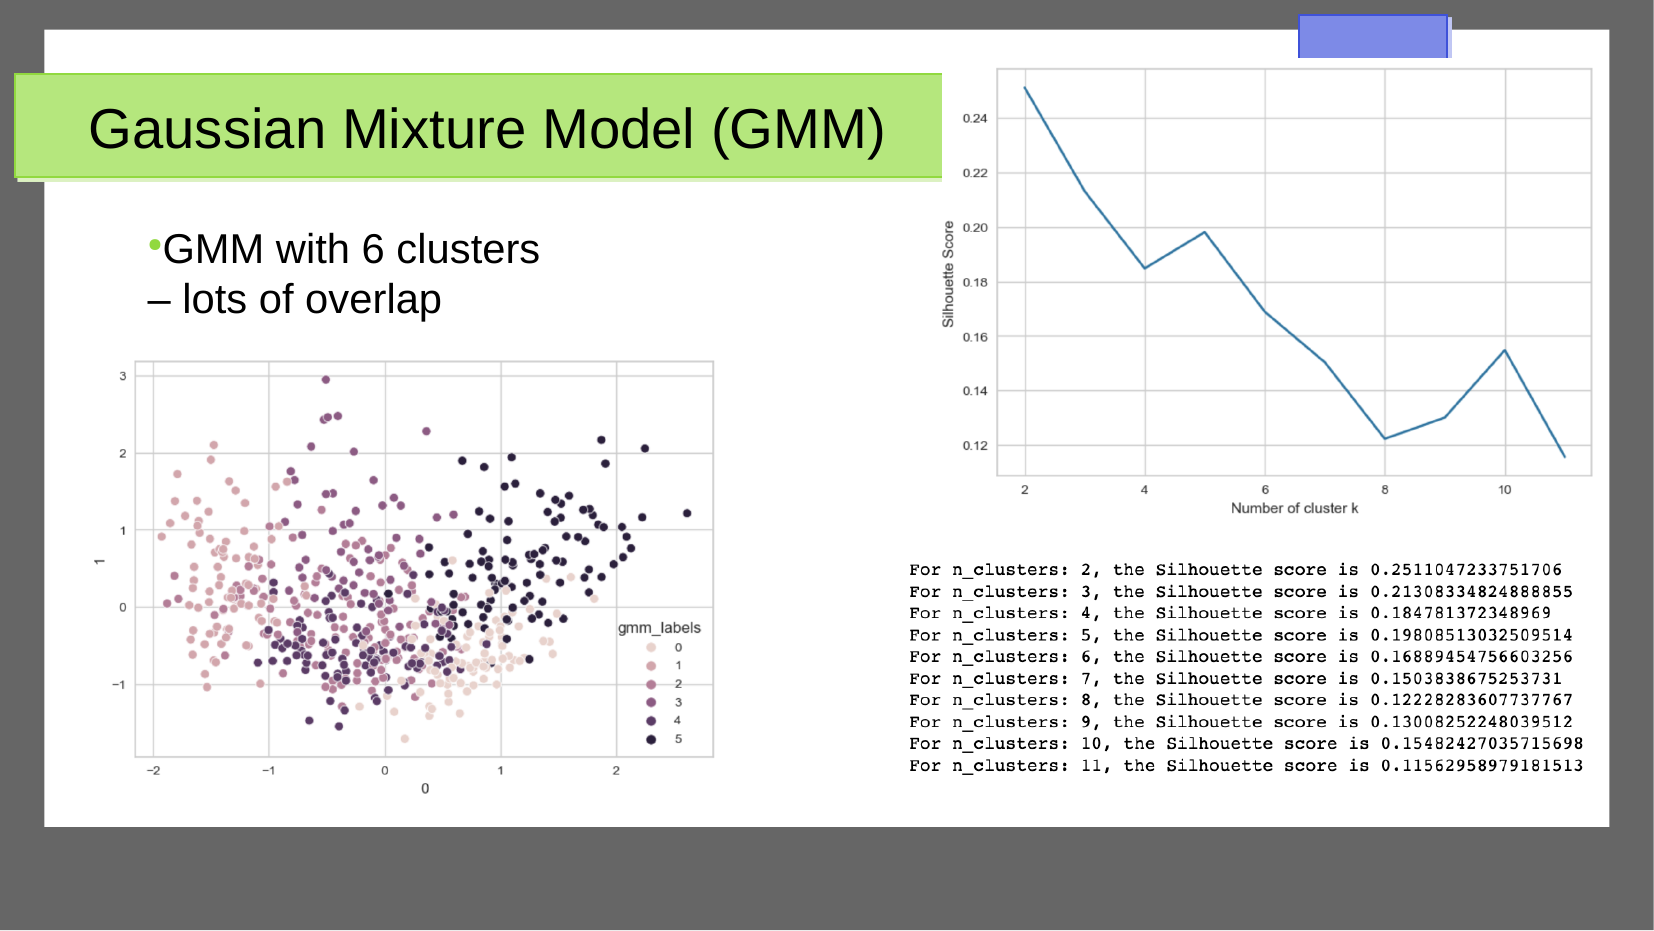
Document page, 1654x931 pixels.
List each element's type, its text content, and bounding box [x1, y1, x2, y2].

picture [88, 354, 716, 798]
picture [942, 59, 1595, 516]
picture [905, 561, 1595, 779]
list GMM with 6 clusters – lots of overlap [147, 221, 562, 325]
title Gaussian Mixture Model (GMM) [88, 73, 942, 178]
